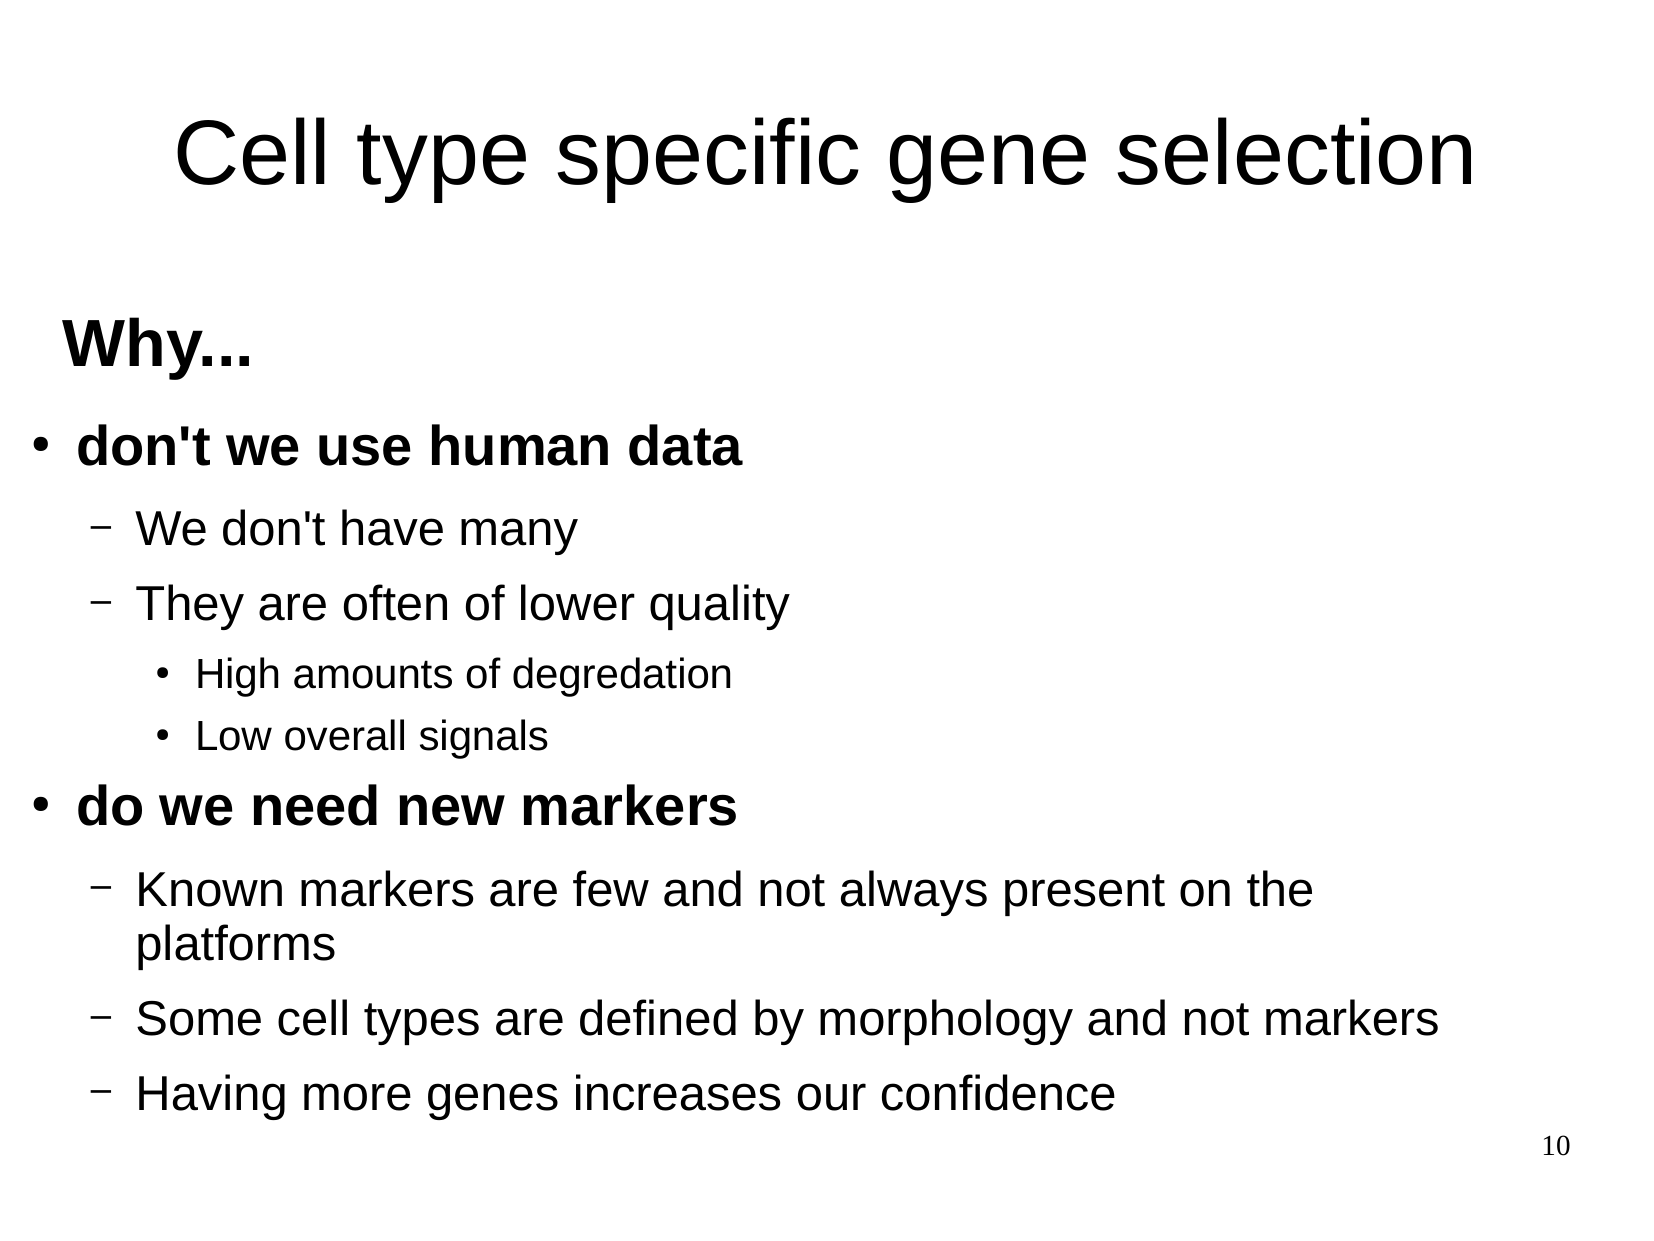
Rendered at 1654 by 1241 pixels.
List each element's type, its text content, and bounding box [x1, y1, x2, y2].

title Cell type specific gene selection [82, 49, 1571, 257]
list don't we use human data We don't have many They are often of lower quality High amounts of degredation Low overall signals do we need new markers Known markers are few and not always present on the platforms Some cell types are defined by morphology and not markers Having more genes increases our confidence [16, 414, 1505, 1134]
text_box Why... [48, 298, 270, 389]
